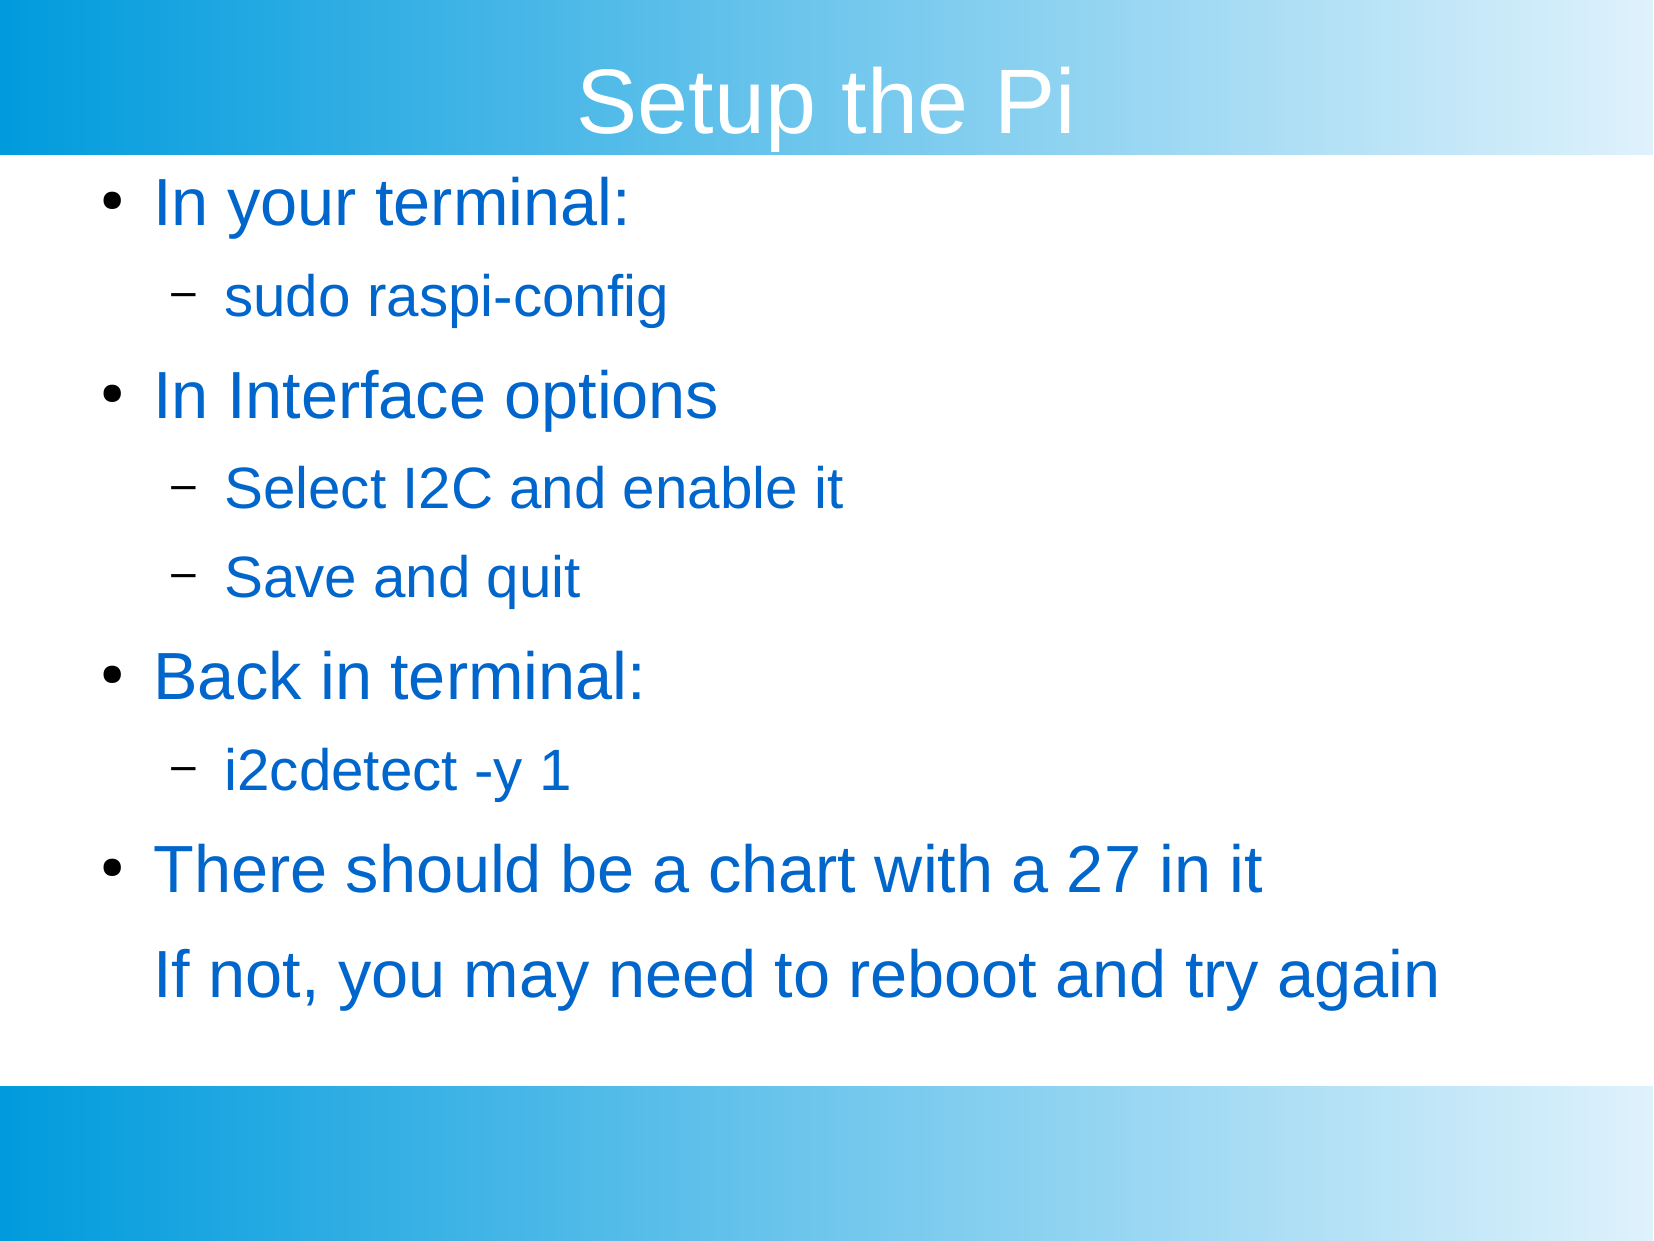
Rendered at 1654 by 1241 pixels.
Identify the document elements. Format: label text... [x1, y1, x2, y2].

title Setup the Pi [82, 49, 1571, 155]
list In your terminal: sudo raspi-config In Interface options Select I2C and enable it Save and quit Back in terminal: i2cdetect -y 1 There should be a chart with a 27 in it If not, you may need to reboot and try again [82, 165, 1571, 1010]
